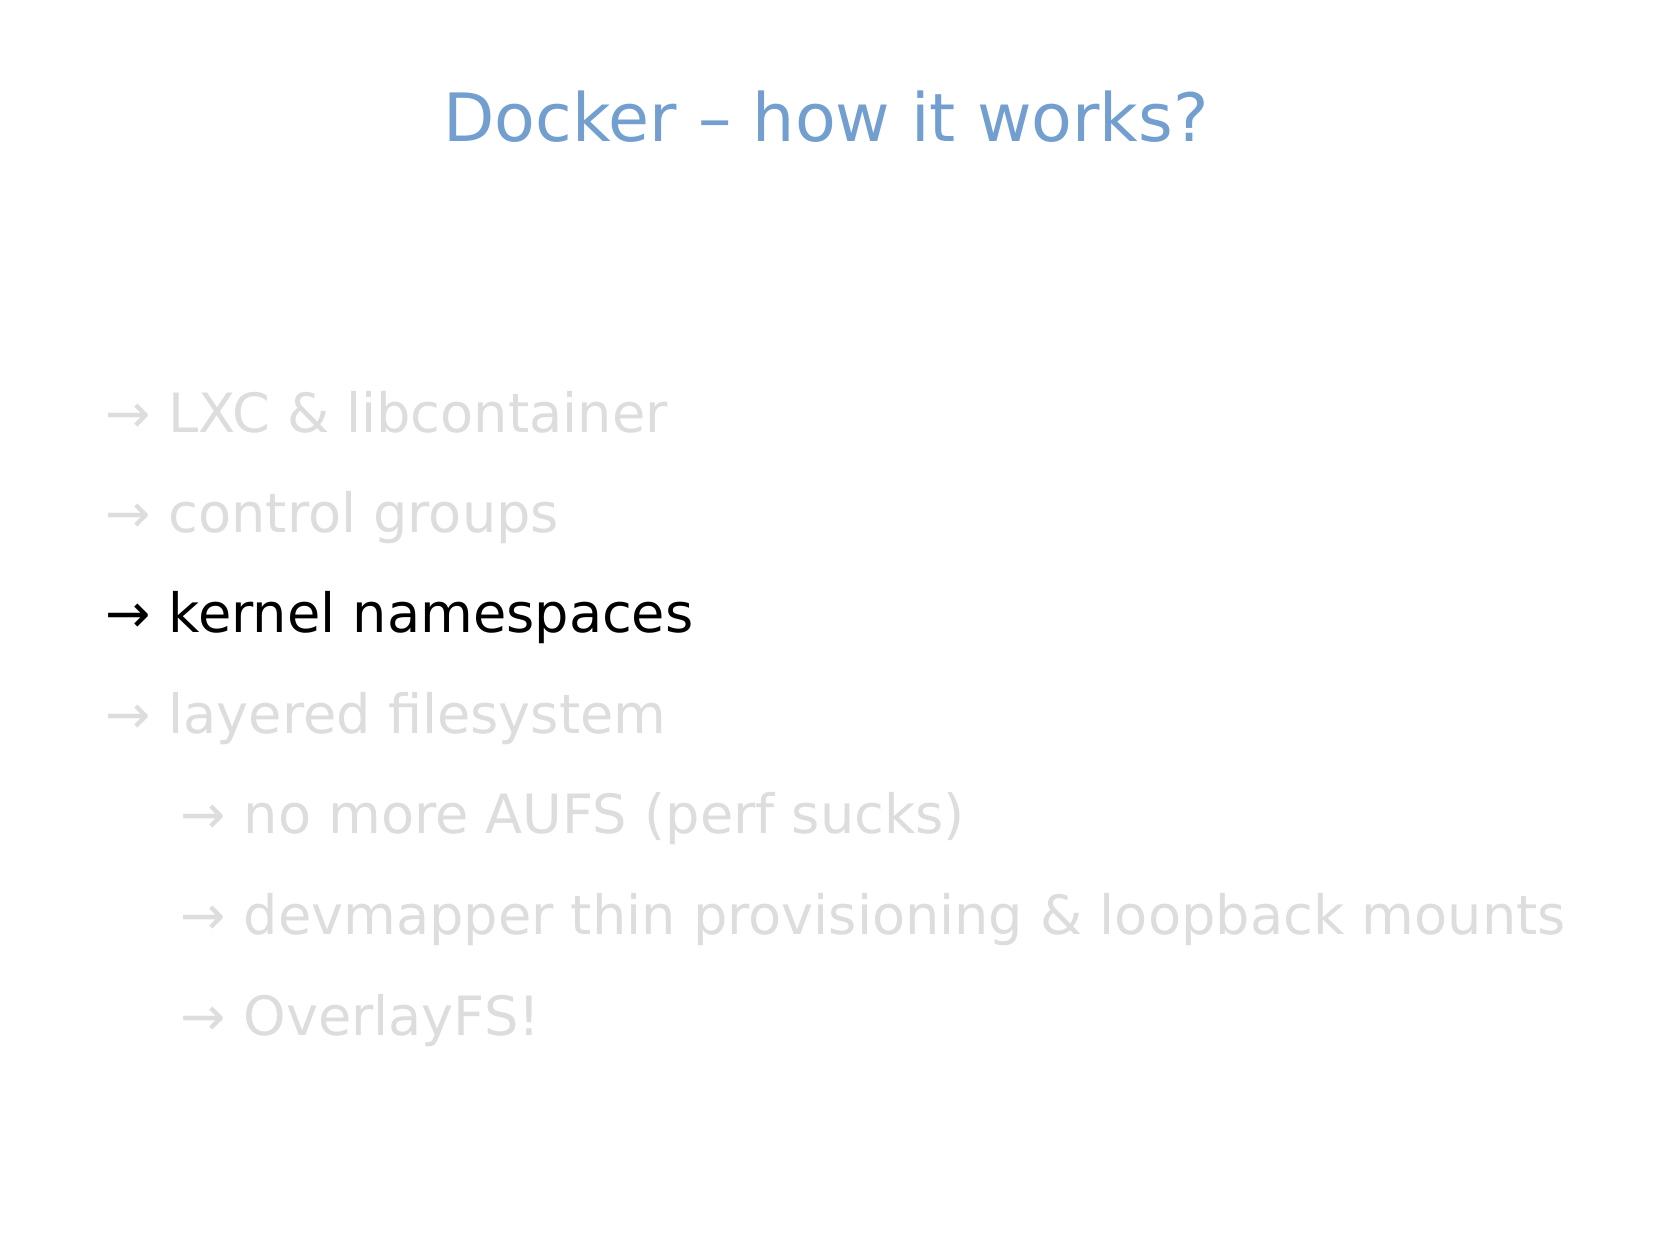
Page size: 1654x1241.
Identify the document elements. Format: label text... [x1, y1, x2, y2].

text_box → LXC & libcontainer → control groups → kernel namespaces → layered filesystem → no more AUFS (perf sucks) → devmapper thin provisioning & loopback mounts → OverlayFS! [90, 342, 1591, 1125]
text_box Docker – how it works? [428, 72, 1225, 166]
